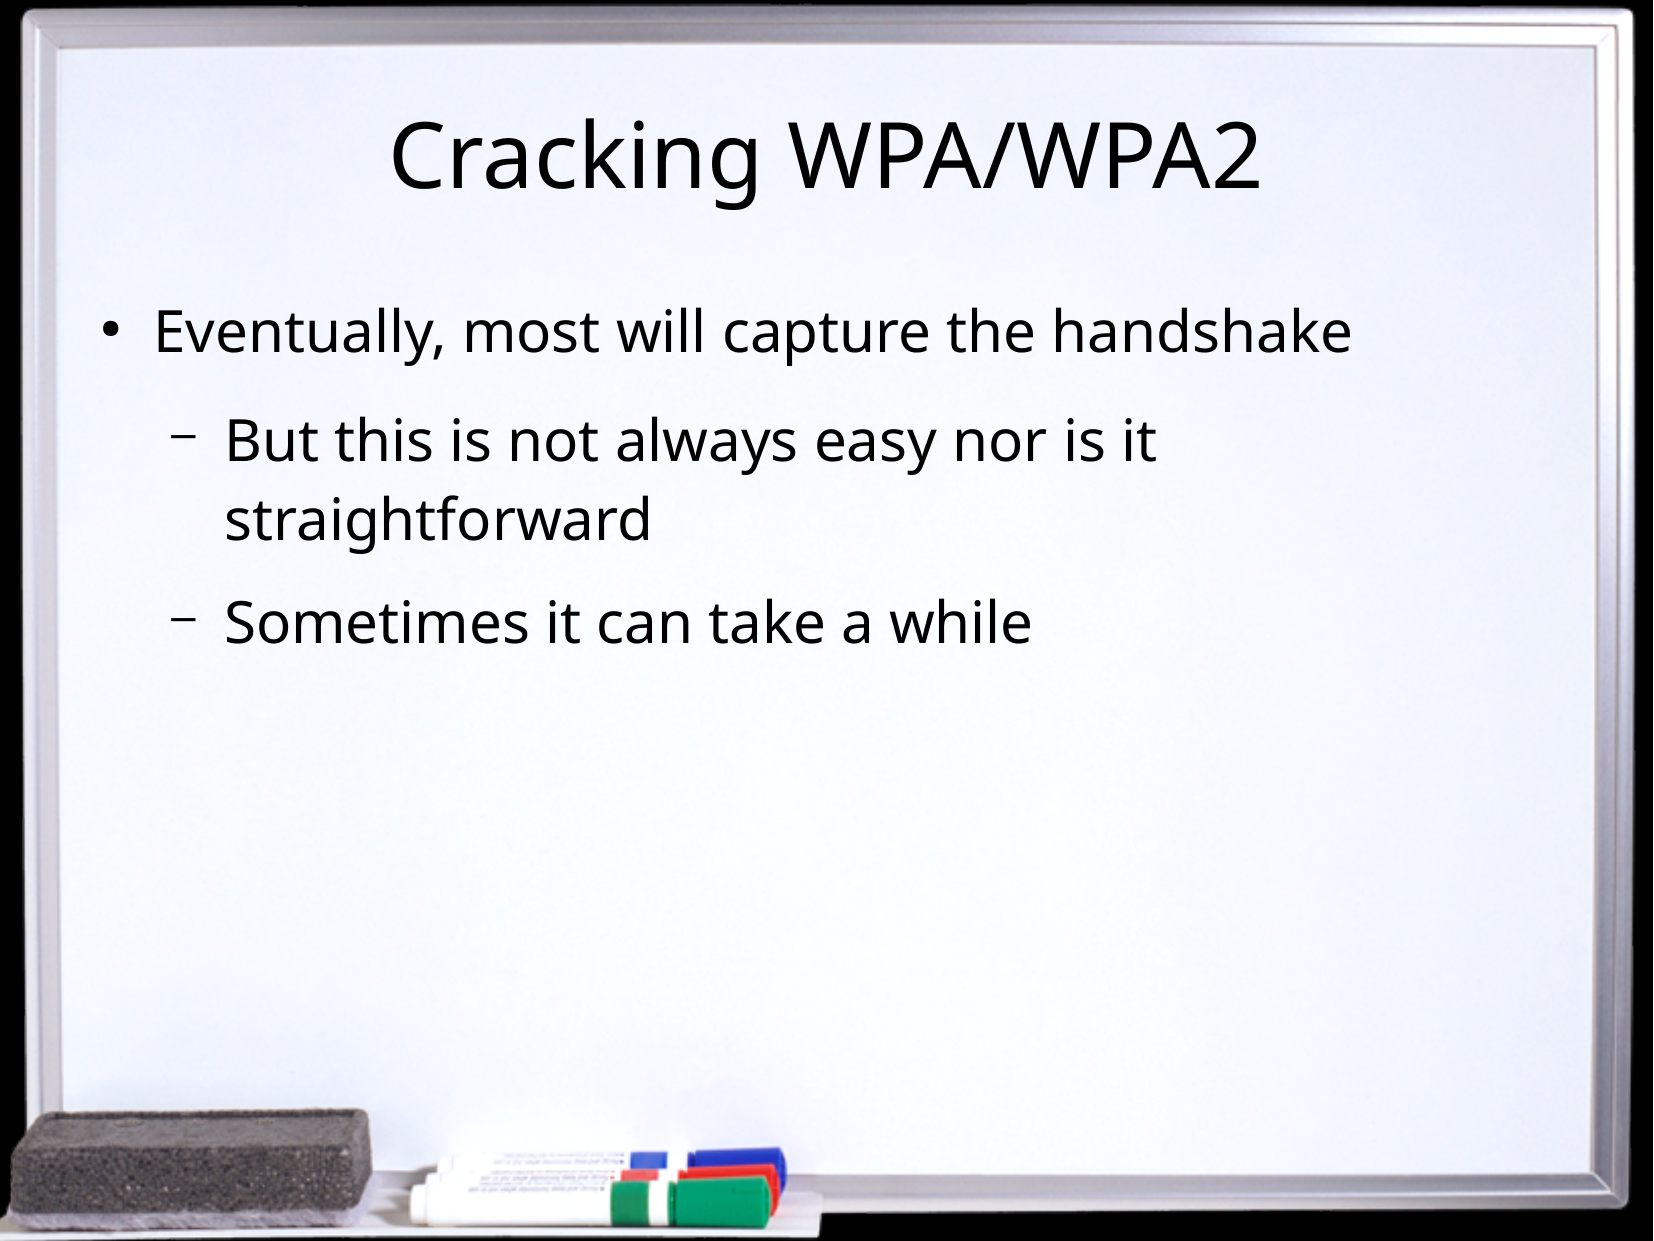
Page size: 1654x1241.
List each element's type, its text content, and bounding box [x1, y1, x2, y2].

list Eventually, most will capture the handshake But this is not always easy nor is it straightforward Sometimes it can take a while [82, 290, 1571, 1109]
picture [0, 0, 1654, 1241]
title Cracking WPA/WPA2 [82, 49, 1571, 257]
